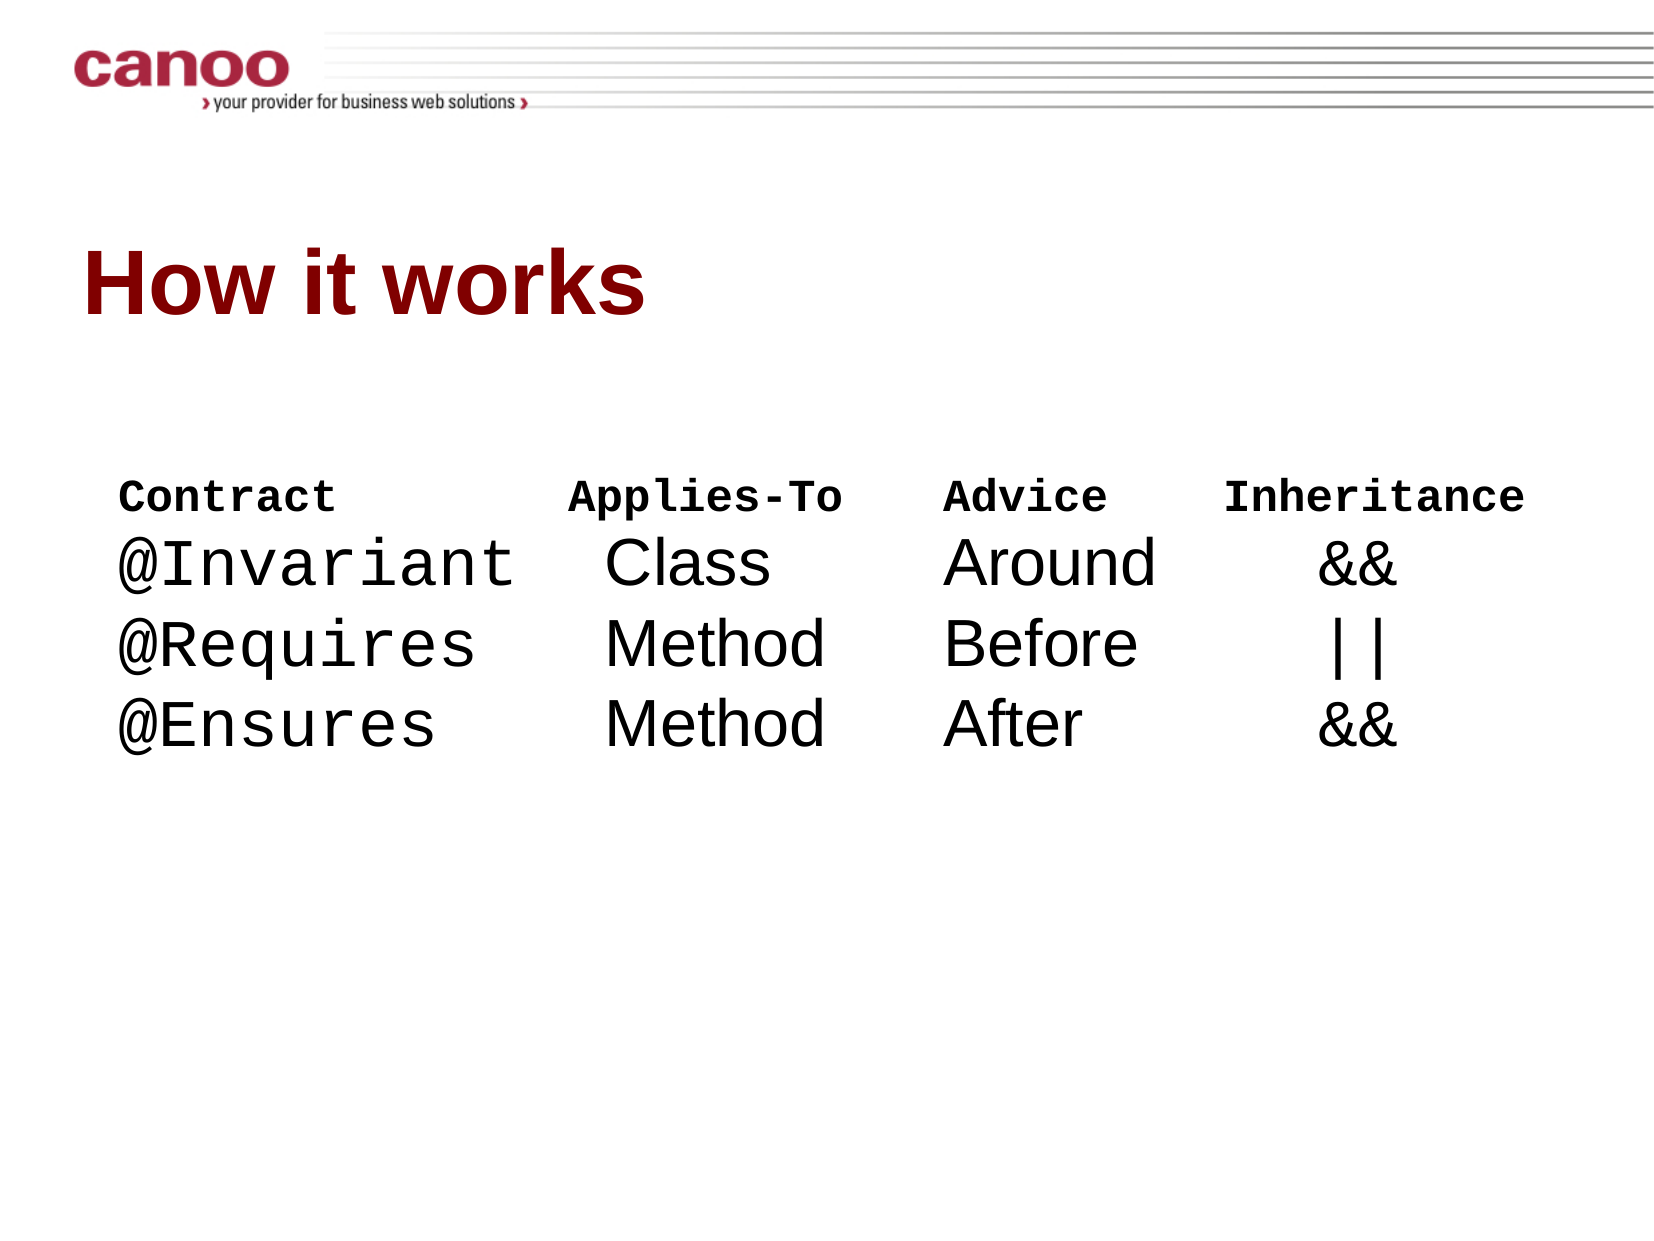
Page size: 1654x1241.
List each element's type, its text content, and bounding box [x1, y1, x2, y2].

subtitle Contract Applies-To Advice Inheritance @Invariant Class Around && @Requires Method Before || @Ensures Method After && [118, 248, 1613, 992]
title How it works [82, 179, 1571, 387]
picture [0, 0, 1654, 166]
